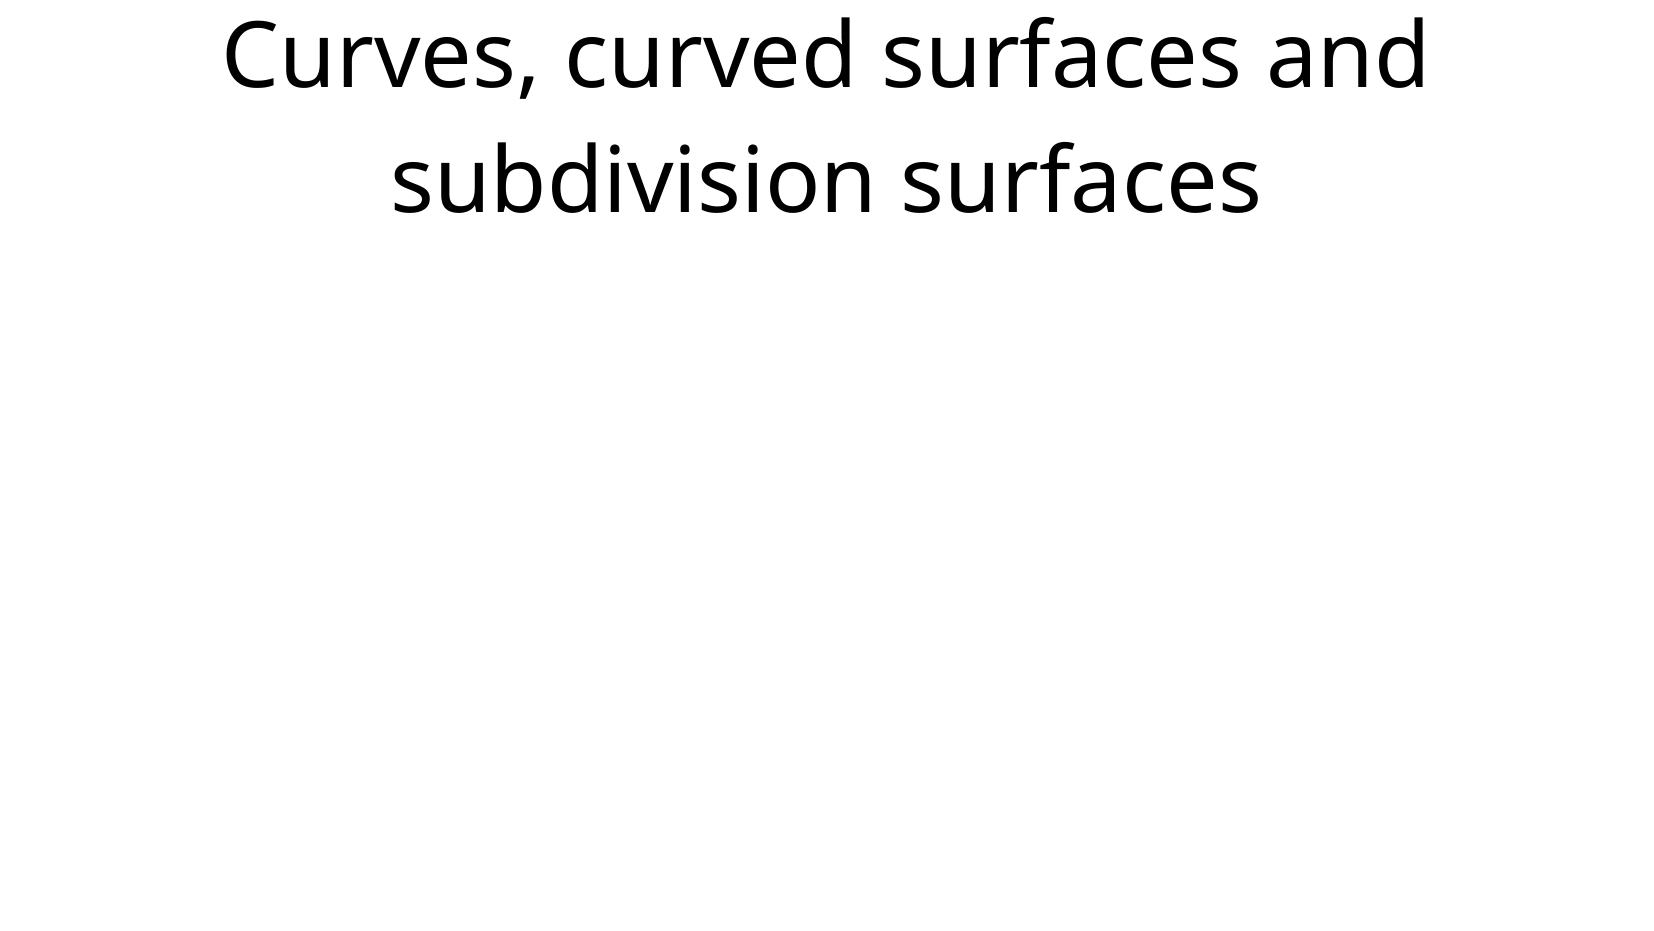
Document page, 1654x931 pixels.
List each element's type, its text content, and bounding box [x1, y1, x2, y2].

title Curves, curved surfaces and subdivision surfaces [82, 0, 1571, 229]
